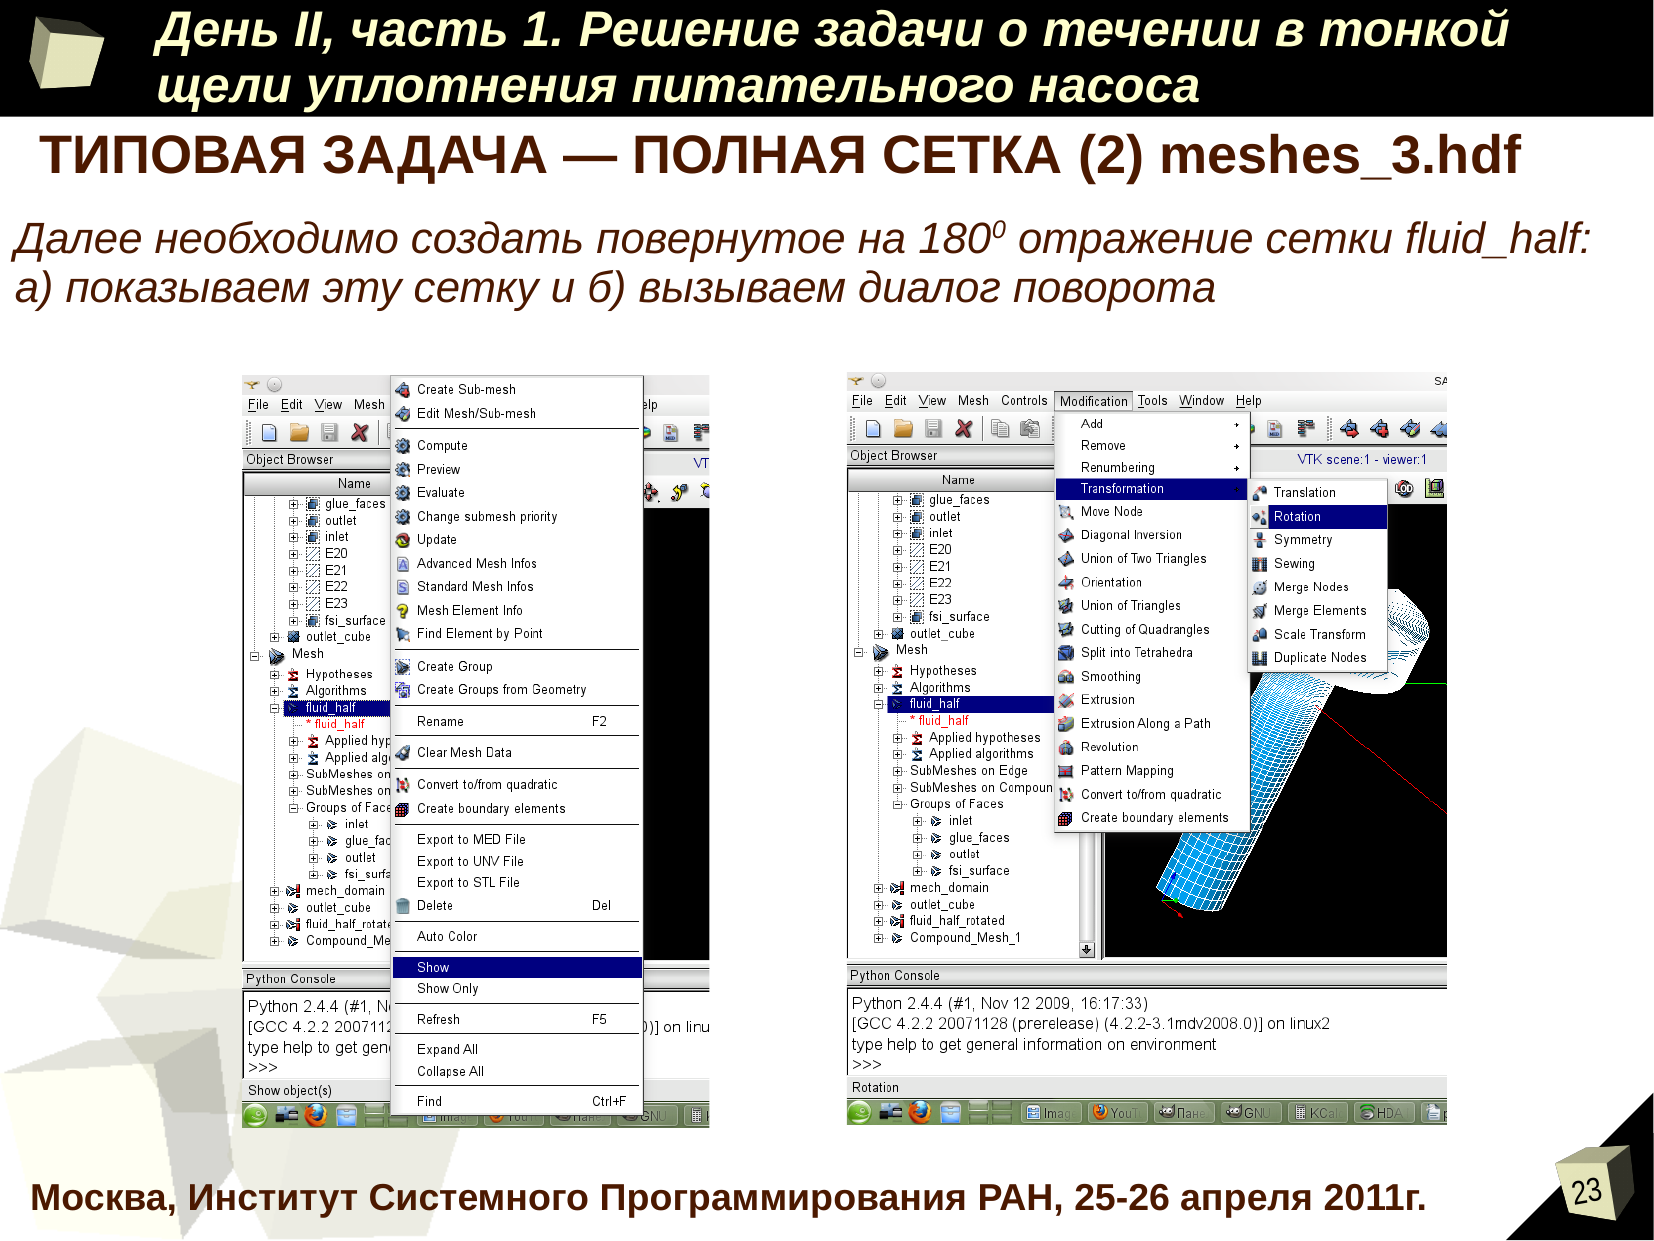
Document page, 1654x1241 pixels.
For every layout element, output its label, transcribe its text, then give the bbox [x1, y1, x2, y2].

picture [0, 375, 710, 1241]
picture [464, 1193, 472, 1198]
text_box Далее необходимо создать повернутое на 1800 отражение сетки fluid_half: а) показываем эту сетку и б) вызываем диалог поворота [0, 206, 1654, 355]
text_box ТИПОВАЯ ЗАДАЧА — ПОЛНАЯ СЕТКА (2) meshes_3.hdf [24, 117, 1625, 206]
picture [846, 372, 1447, 1125]
